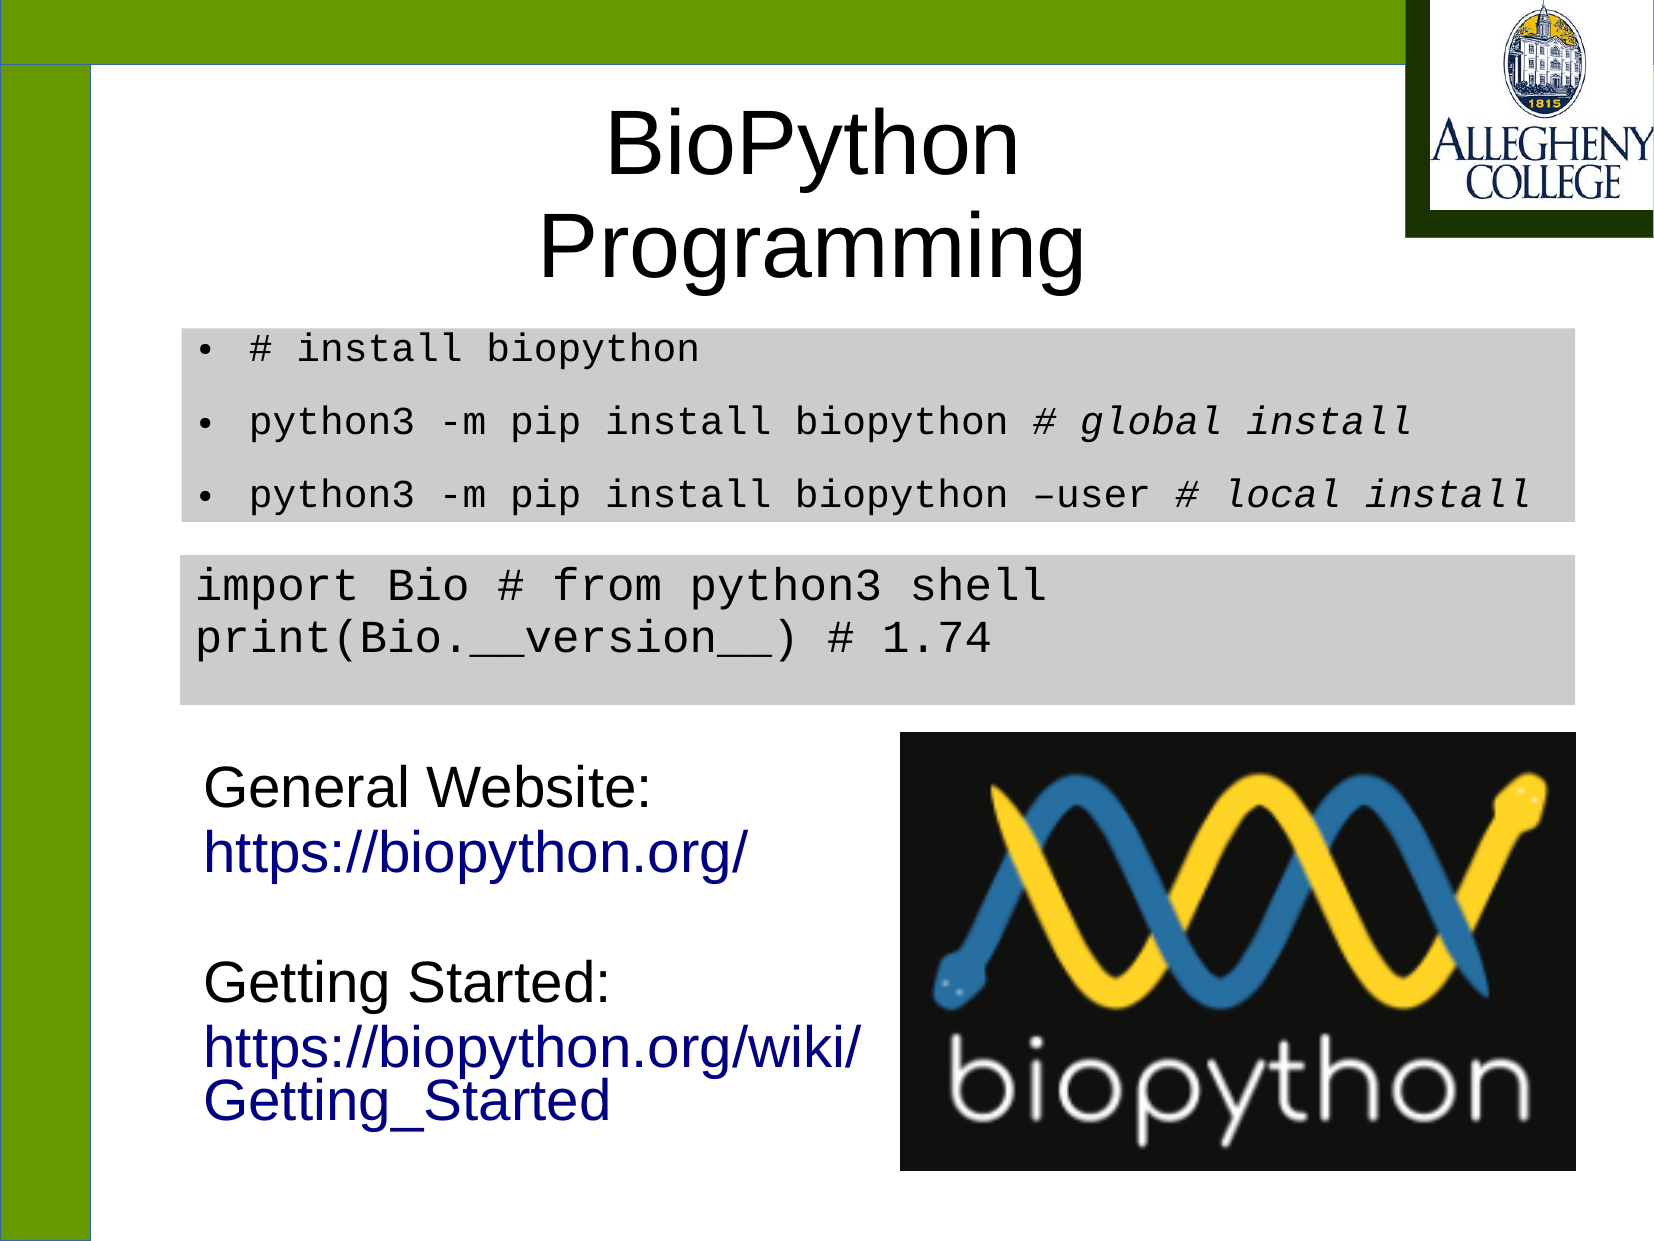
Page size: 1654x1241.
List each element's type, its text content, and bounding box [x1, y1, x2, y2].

text_box [0, 0, 1654, 1241]
text_box General Website: https://biopython.org/ Getting Started: https://biopython.org/wiki/Getting_Started [188, 747, 901, 1153]
picture [1430, 0, 1654, 210]
list # install biopython python3 -m pip install biopython # global install python3 -m pip install biopython –user # local install [181, 328, 1576, 522]
picture [900, 732, 1576, 1171]
text_box import Bio # from python3 shell print(Bio.__version__) # 1.74 [180, 555, 1576, 705]
title BioPython Programming [112, 90, 1515, 298]
